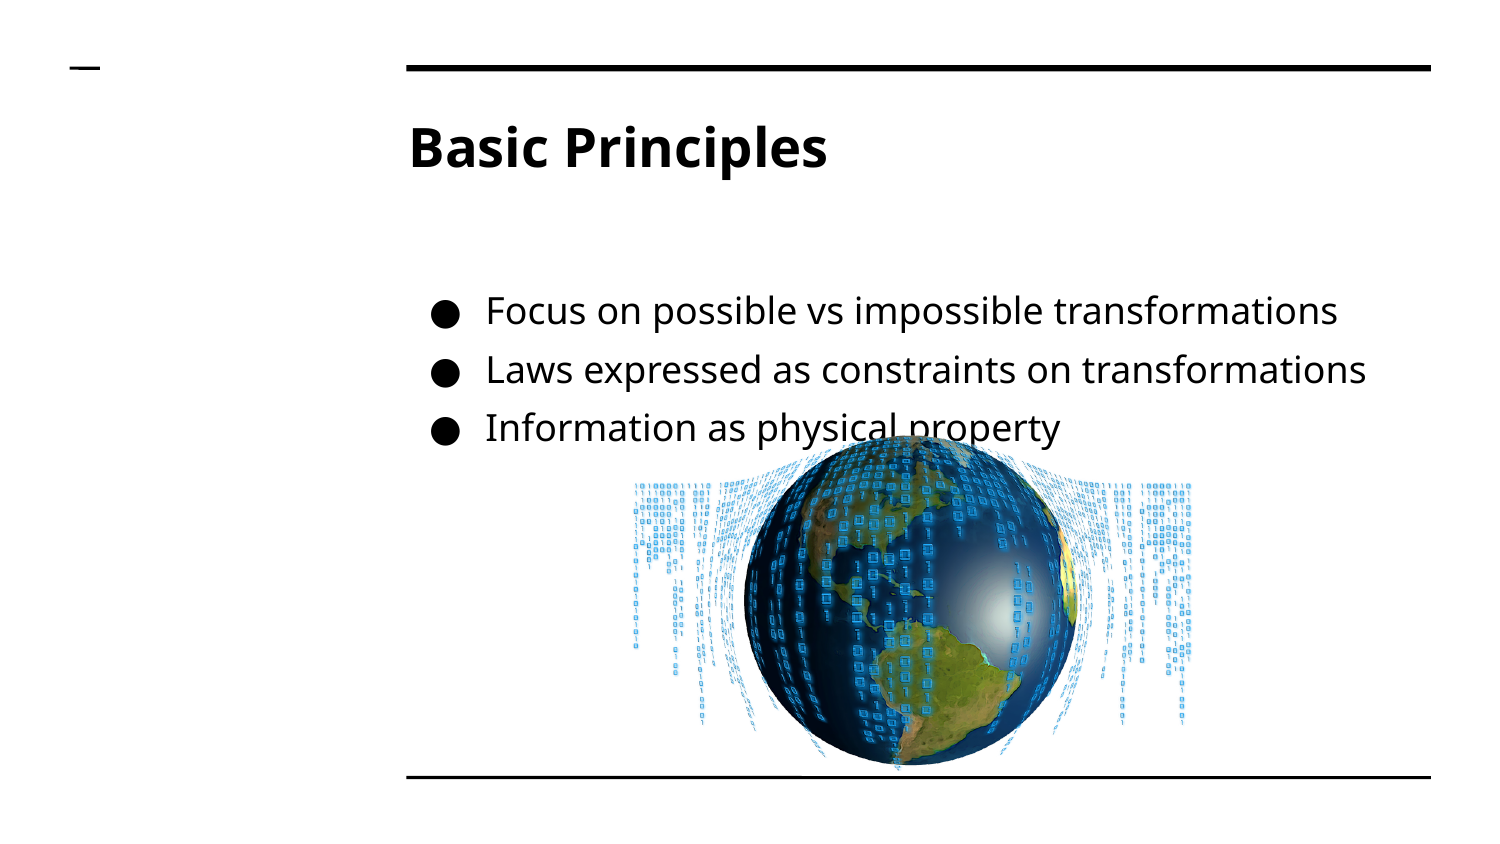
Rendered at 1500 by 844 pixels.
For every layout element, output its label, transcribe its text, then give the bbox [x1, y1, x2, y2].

title Basic Principles [393, 94, 1431, 199]
list Focus on possible vs impossible transformations Laws expressed as constraints on transformations Information as physical property [395, 261, 1433, 755]
picture [631, 433, 1194, 773]
